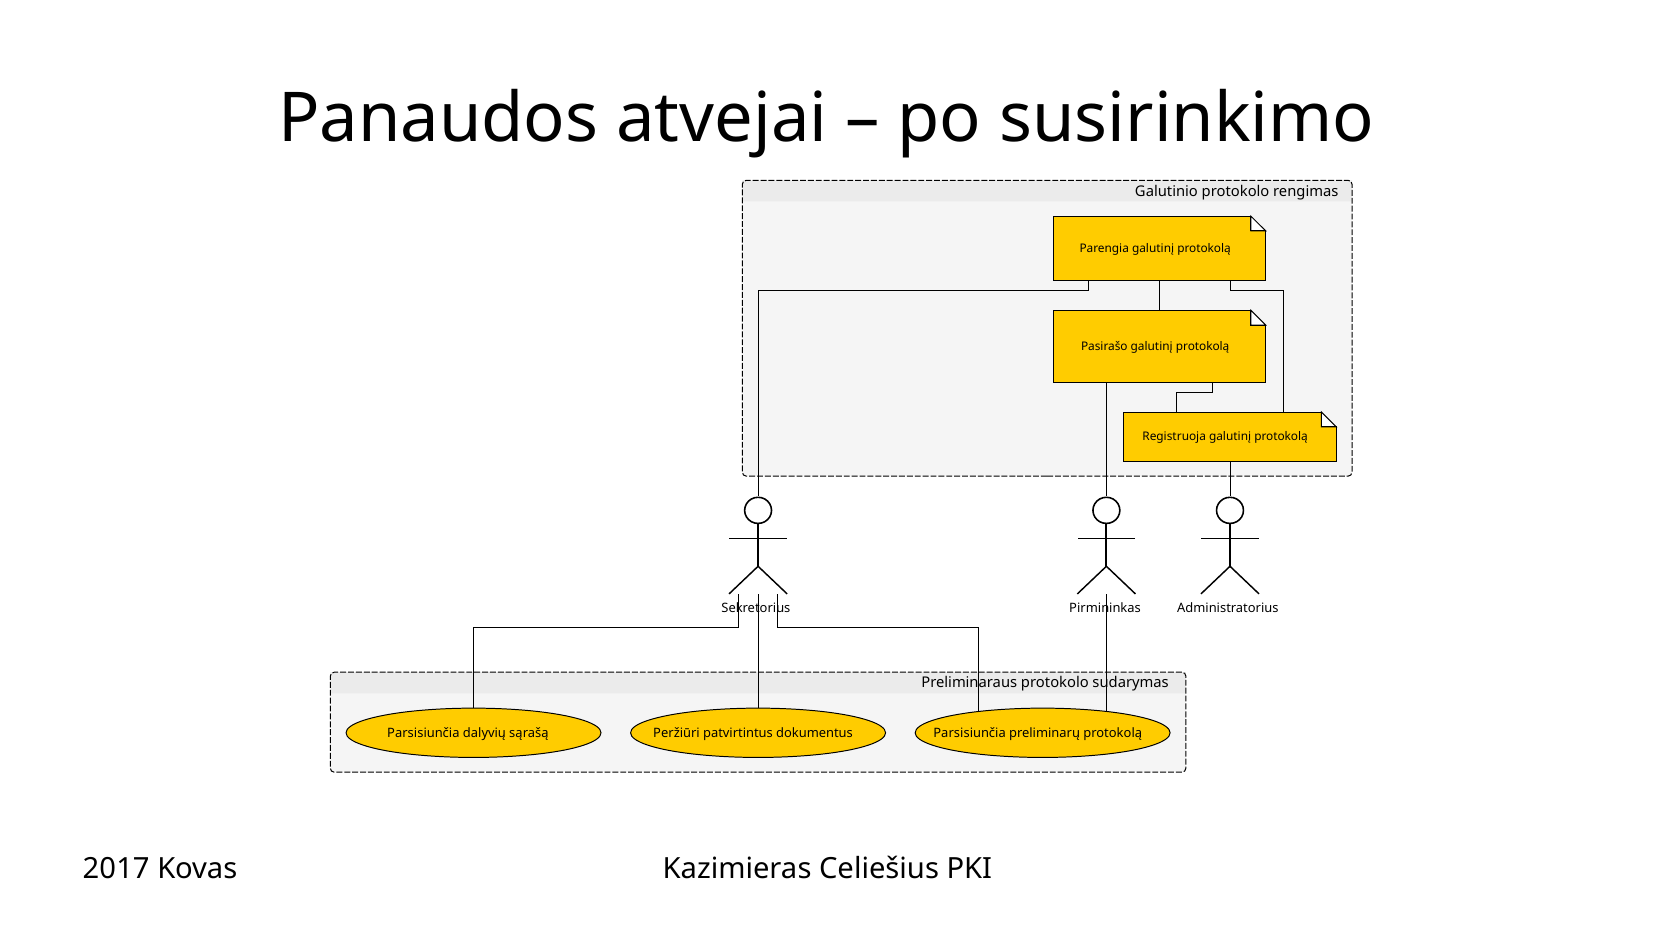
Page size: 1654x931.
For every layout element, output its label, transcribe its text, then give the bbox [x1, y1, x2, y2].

title Panaudos atvejai – po susirinkimo [82, 37, 1571, 193]
picture [315, 165, 1368, 788]
